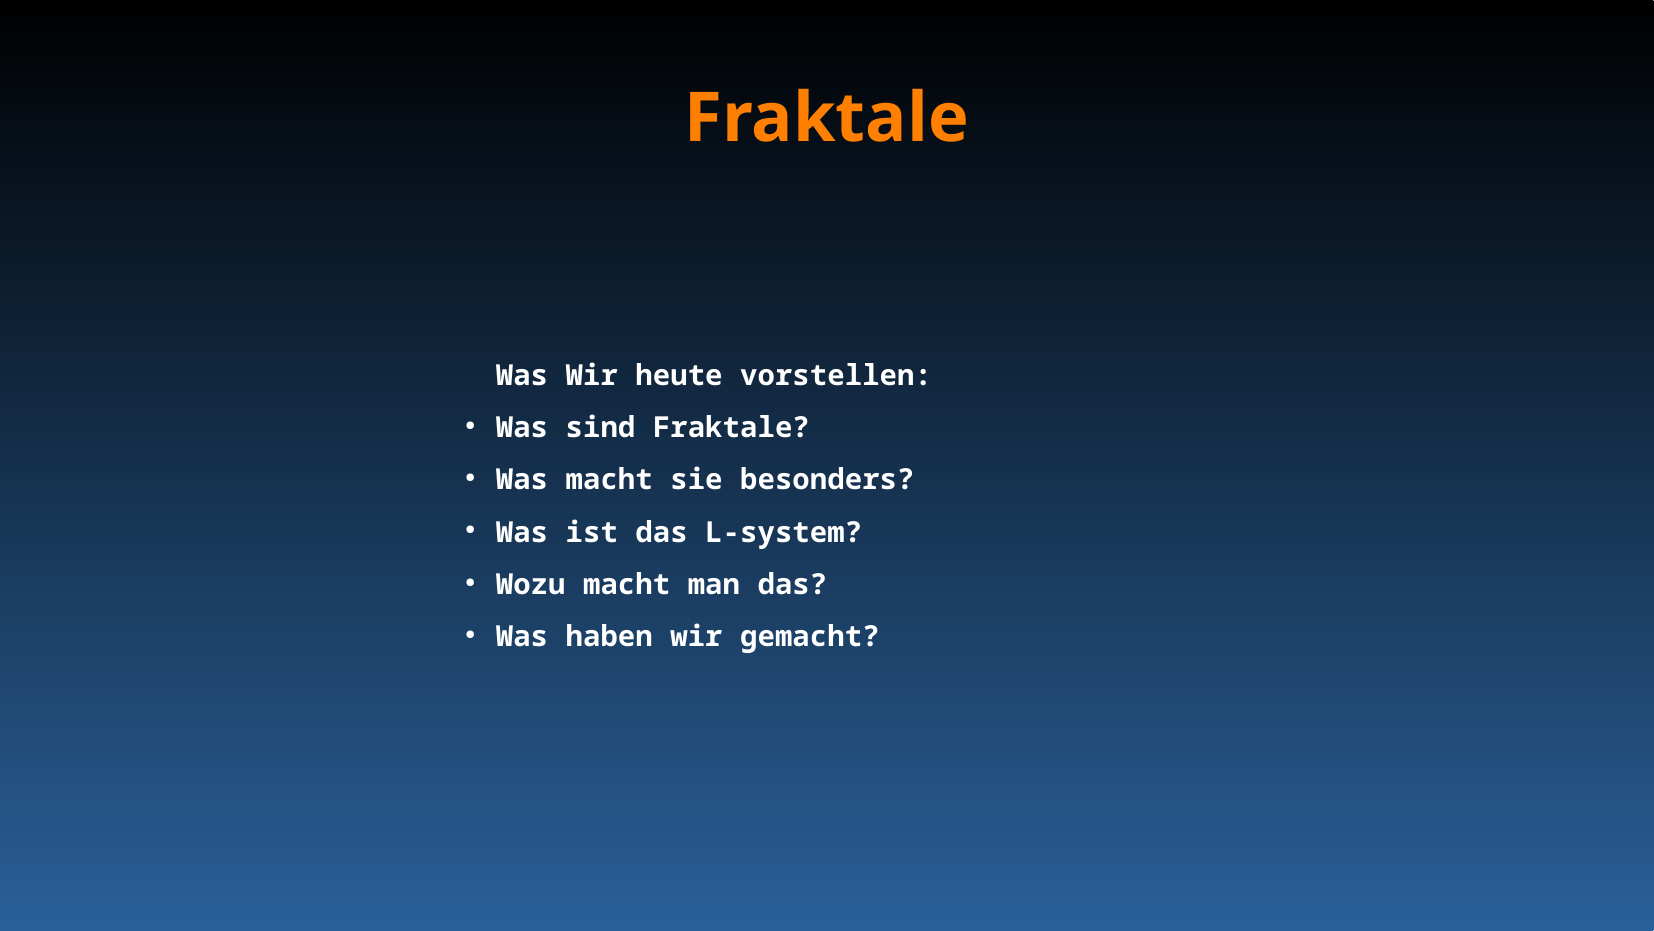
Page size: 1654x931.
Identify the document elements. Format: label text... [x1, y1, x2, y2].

list Was Wir heute vorstellen: Was sind Fraktale? Was macht sie besonders? Was ist das L-system? Wozu macht man das? Was haben wir gemacht? [454, 354, 1199, 658]
title Fraktale [82, 37, 1571, 193]
